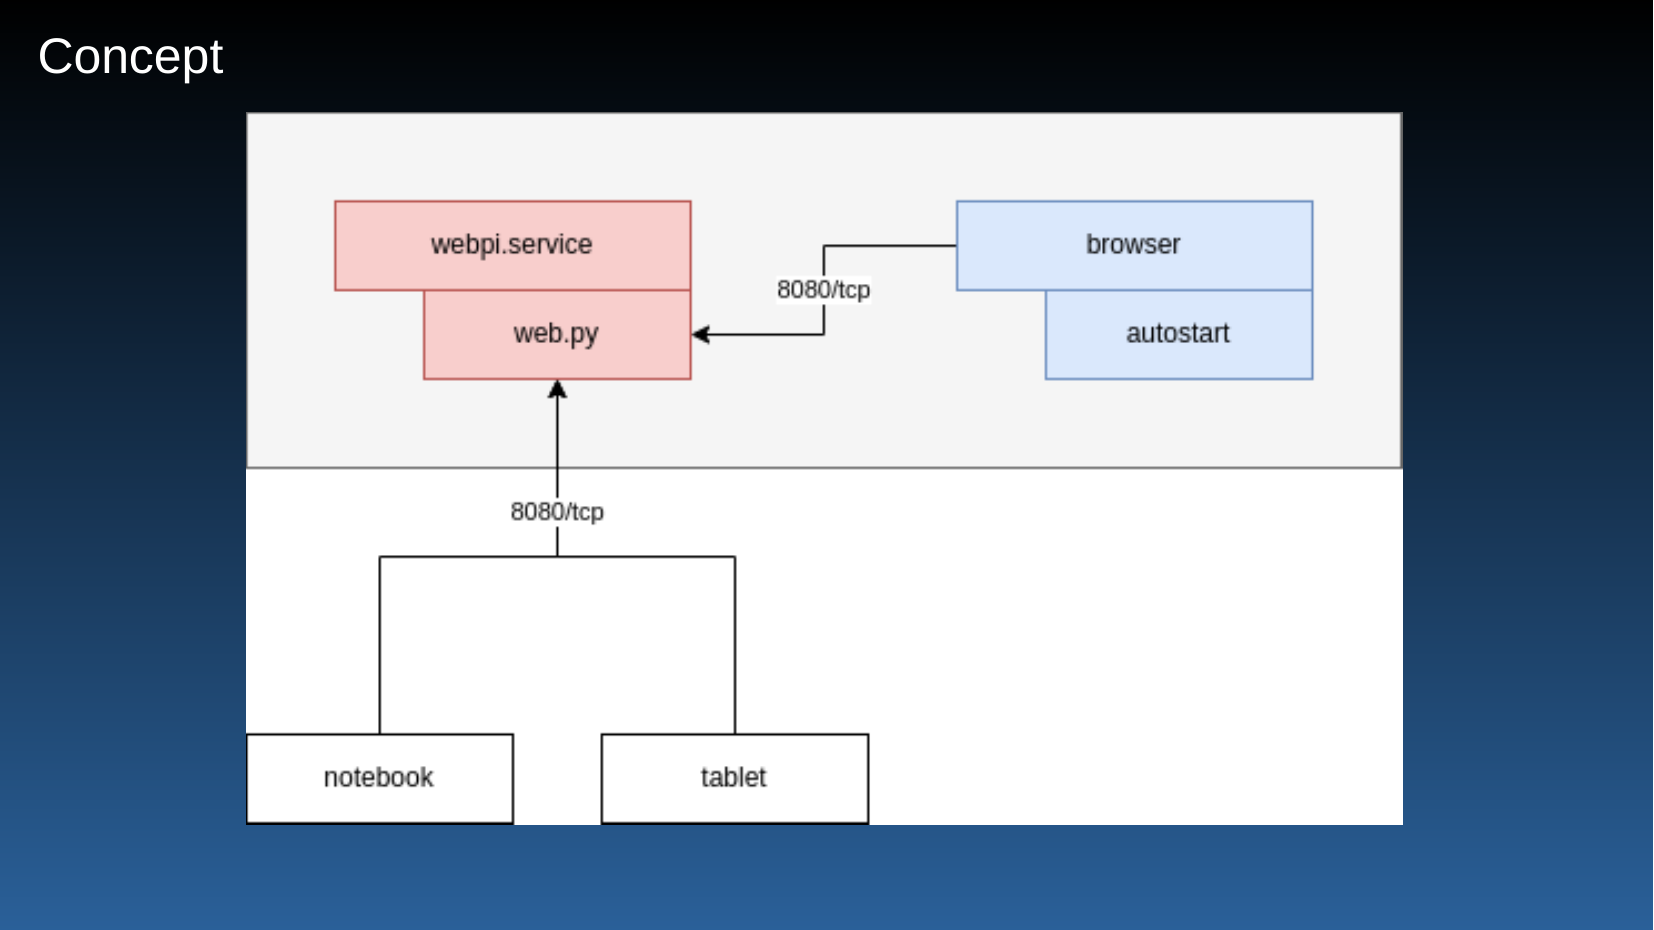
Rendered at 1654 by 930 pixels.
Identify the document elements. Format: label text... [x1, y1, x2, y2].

picture [246, 112, 1403, 825]
title Concept [37, 28, 1612, 84]
